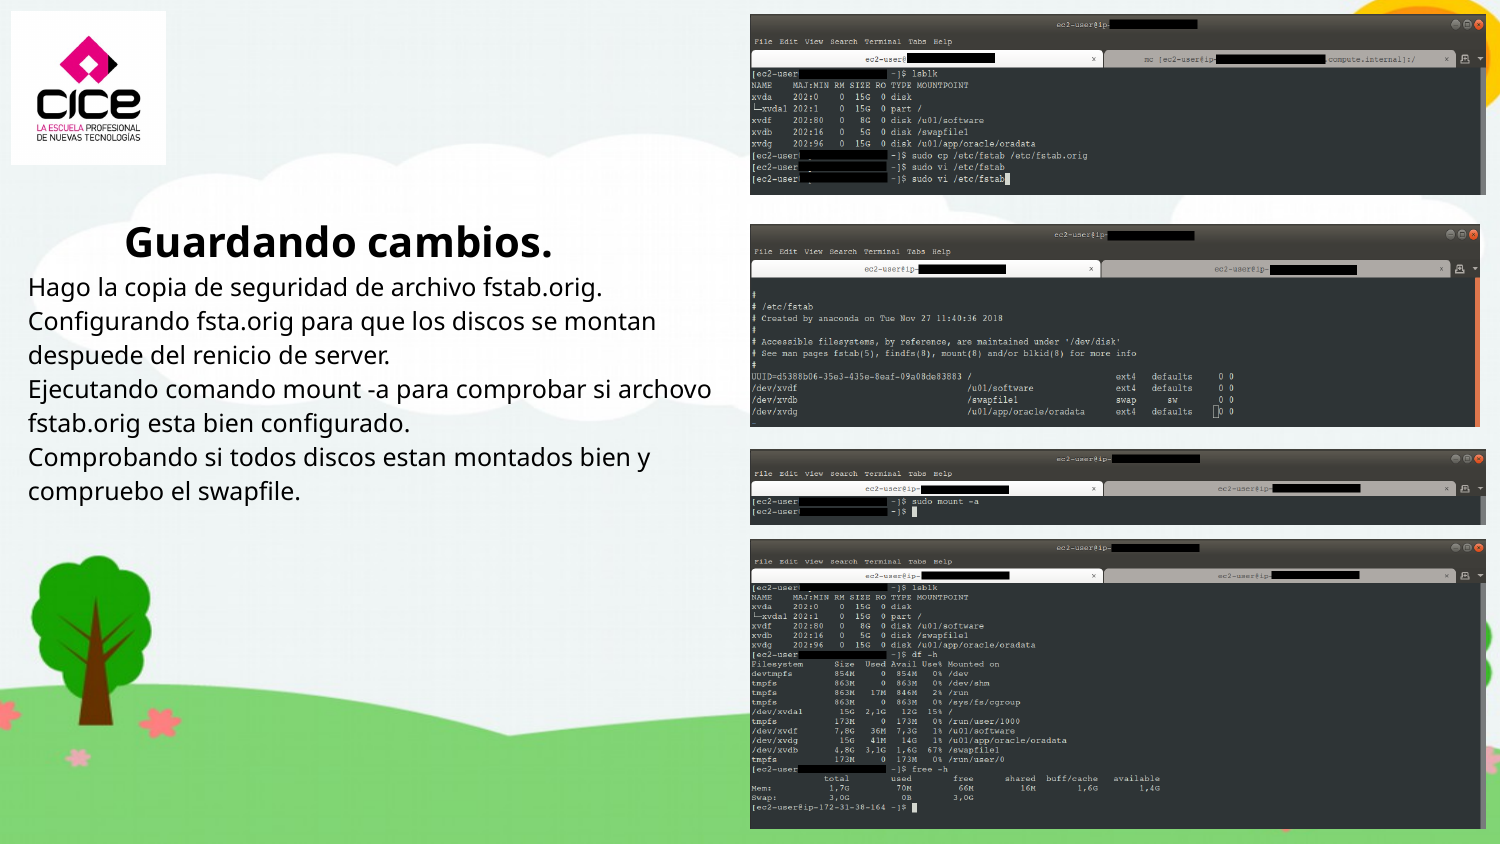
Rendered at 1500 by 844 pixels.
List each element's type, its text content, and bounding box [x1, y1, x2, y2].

picture [0, 0, 1500, 844]
title Guardando cambios. Hago la copia de seguridad de archivo fstab.orig. Configurando fsta.orig para que los discos se montan despuede del renicio de server. Ejecutando comando mount -a para comprobar si archovo fstab.orig esta bien configurado. Comprobando si todos discos estan montados bien y compruebo el swapfile. [27, 244, 721, 511]
